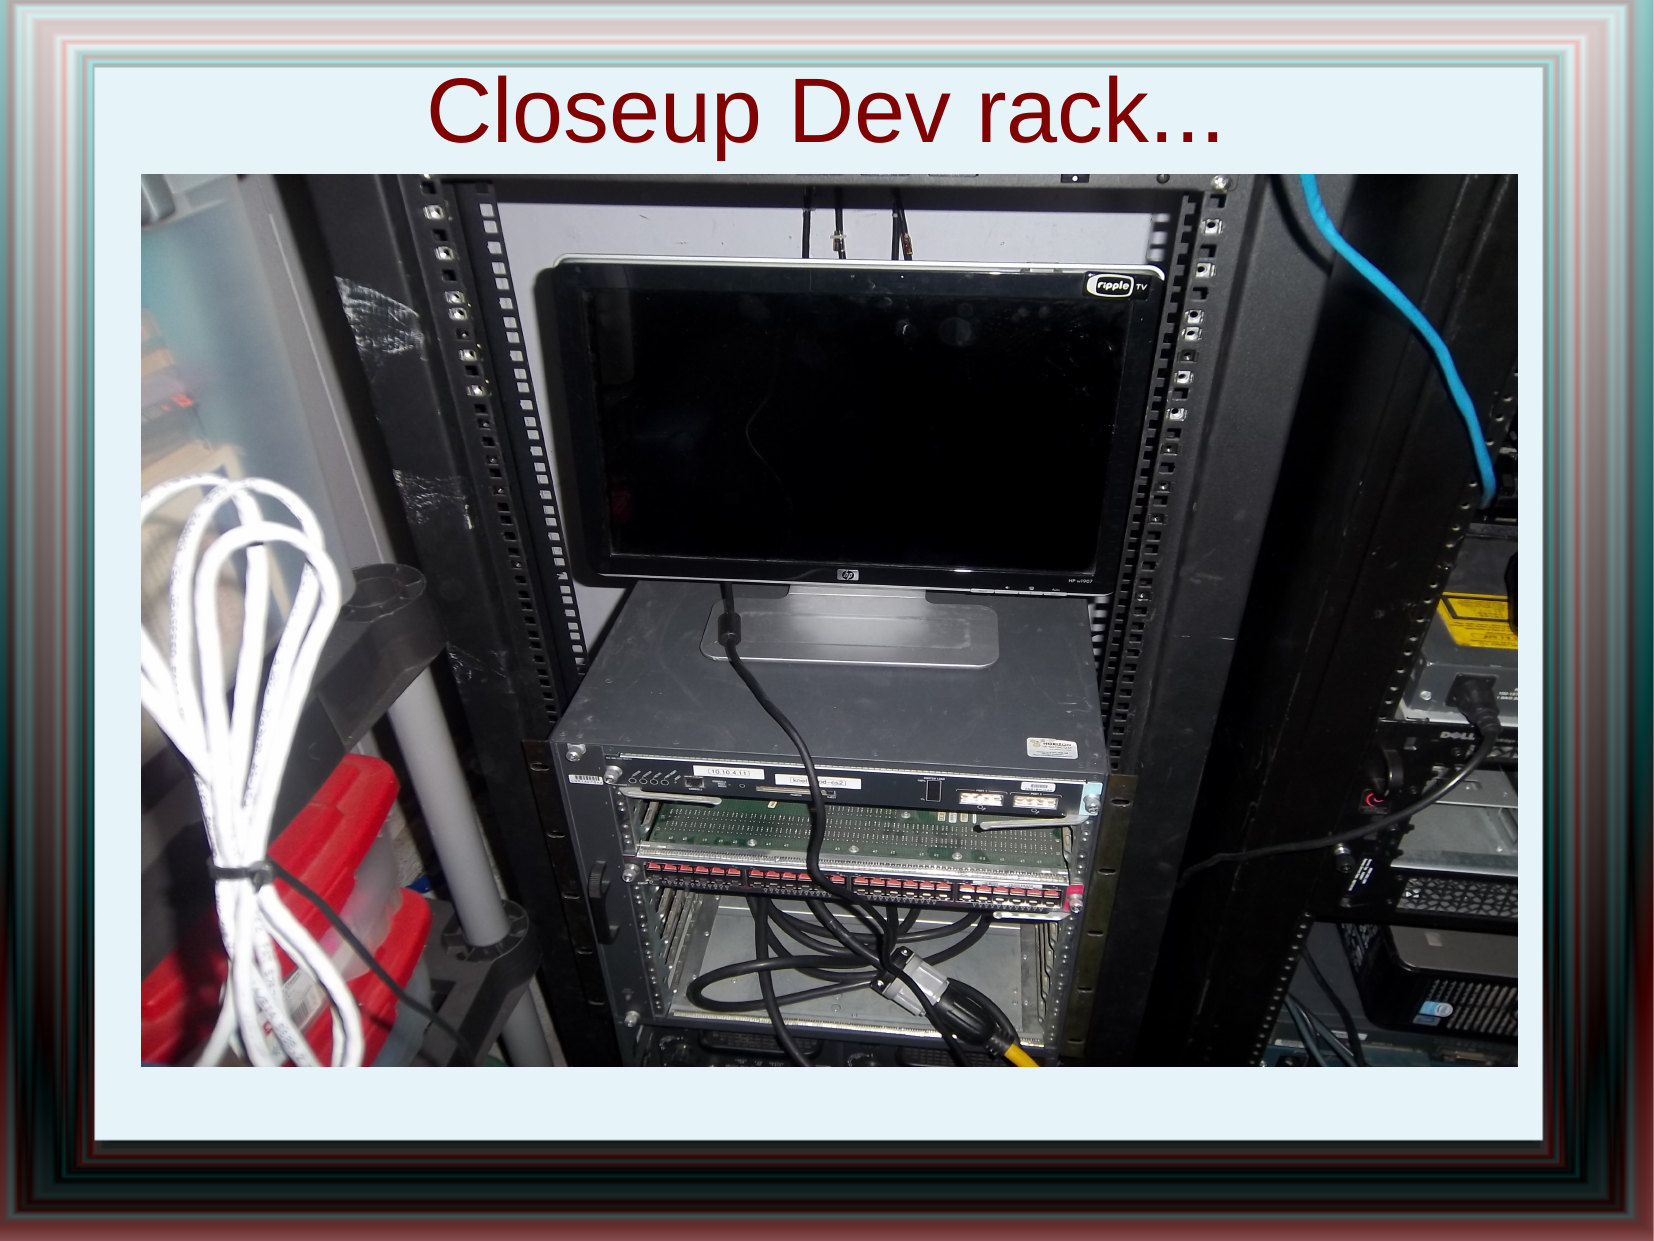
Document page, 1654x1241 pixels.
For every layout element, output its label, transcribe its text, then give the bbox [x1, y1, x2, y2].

picture [0, 0, 1654, 1241]
title Closeup Dev rack... [118, 59, 1536, 163]
